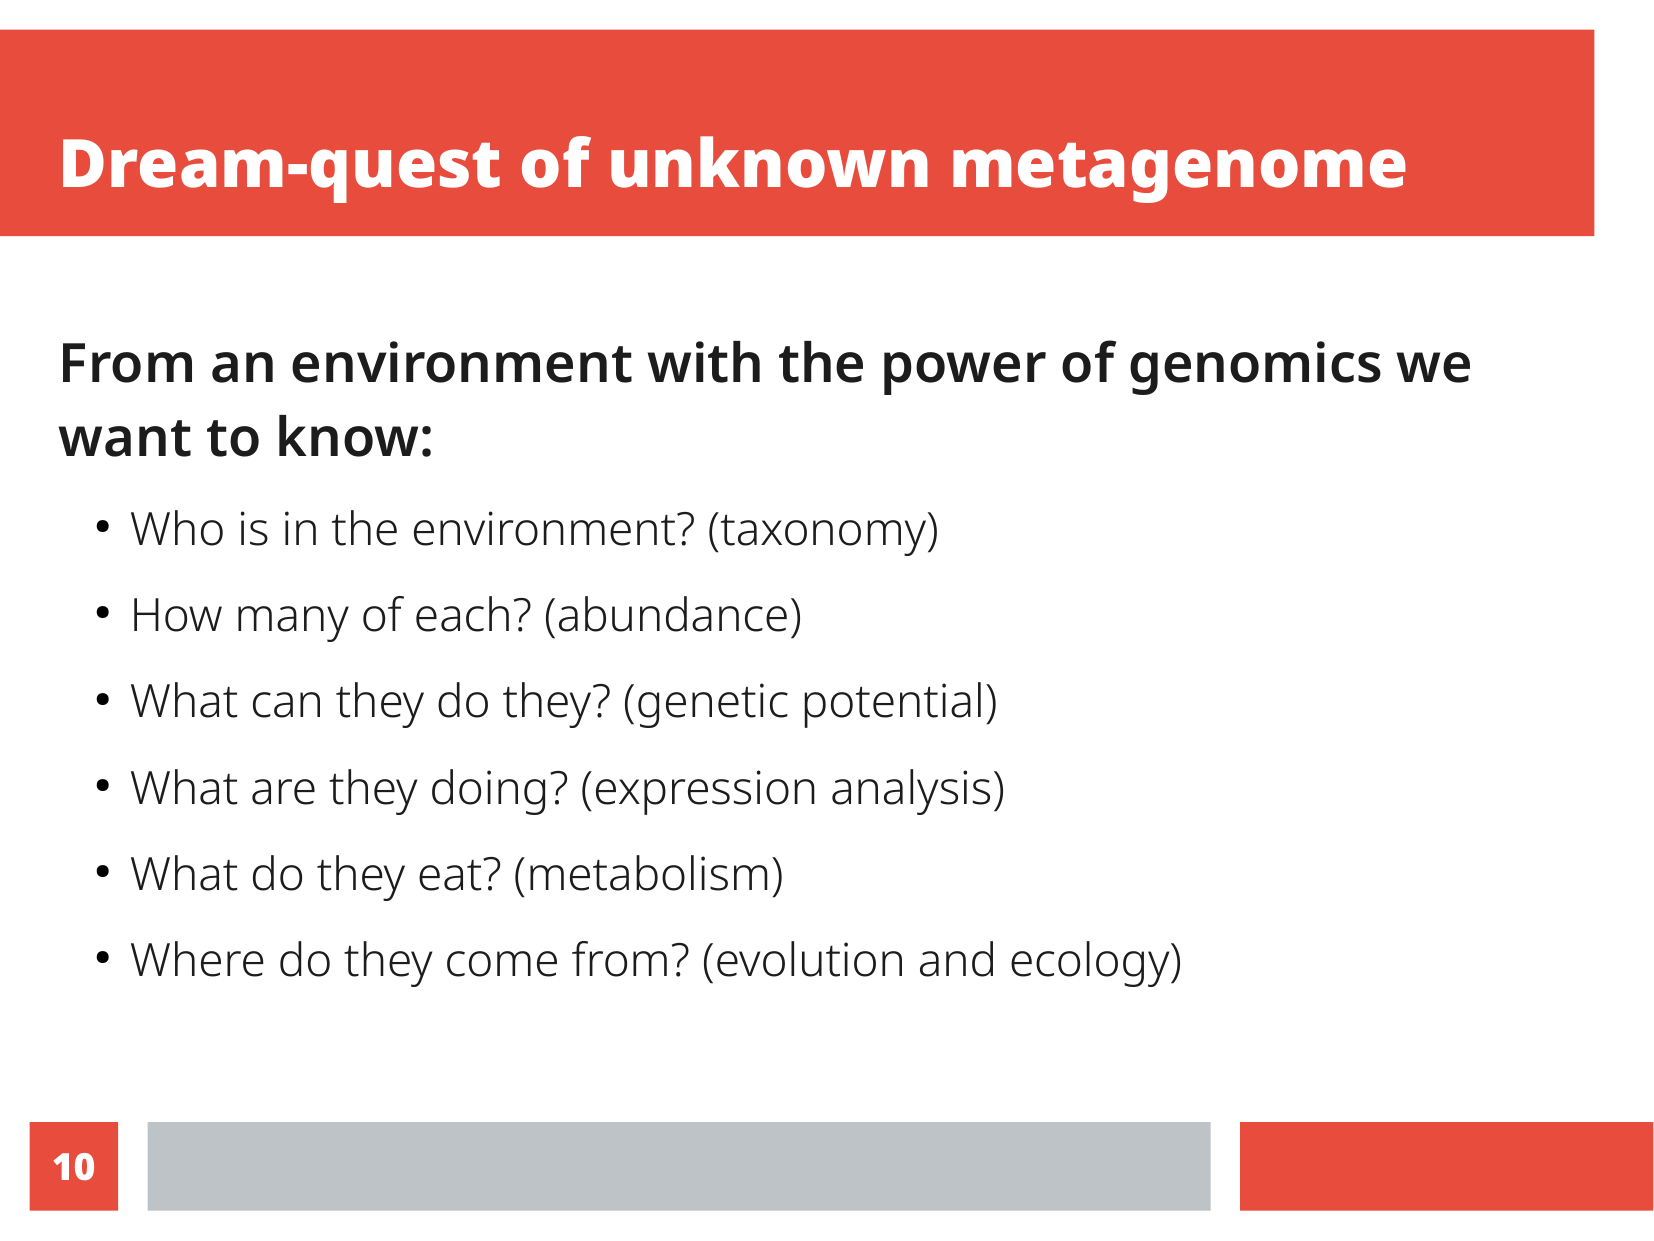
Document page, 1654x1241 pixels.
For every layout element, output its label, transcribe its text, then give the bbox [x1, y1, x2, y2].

list From an environment with the power of genomics we want to know: Who is in the environment? (taxonomy) How many of each? (abundance) What can they do they? (genetic potential) What are they doing? (expression analysis) What do they eat? (metabolism) Where do they come from? (evolution and ecology) [59, 324, 1565, 1093]
title Dream-quest of unknown metagenome [59, 59, 1595, 207]
